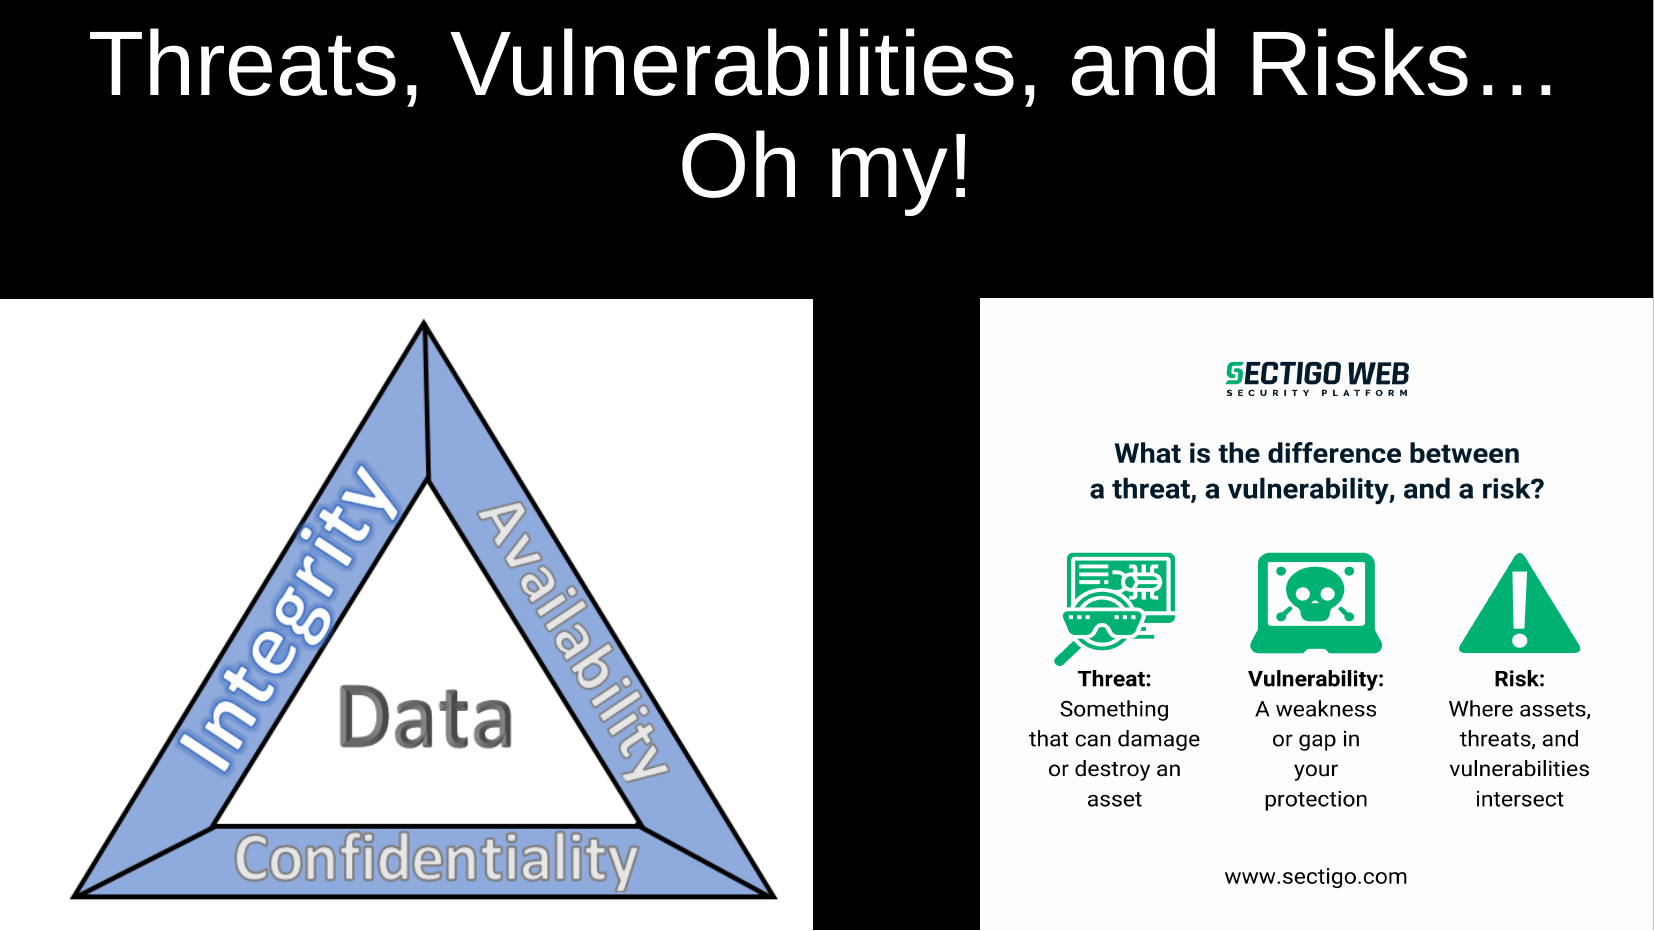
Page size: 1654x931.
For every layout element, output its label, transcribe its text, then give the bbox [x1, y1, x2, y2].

picture [980, 298, 1654, 931]
title Threats, Vulnerabilities, and Risks… Oh my! [82, 12, 1571, 218]
picture [0, 299, 813, 931]
